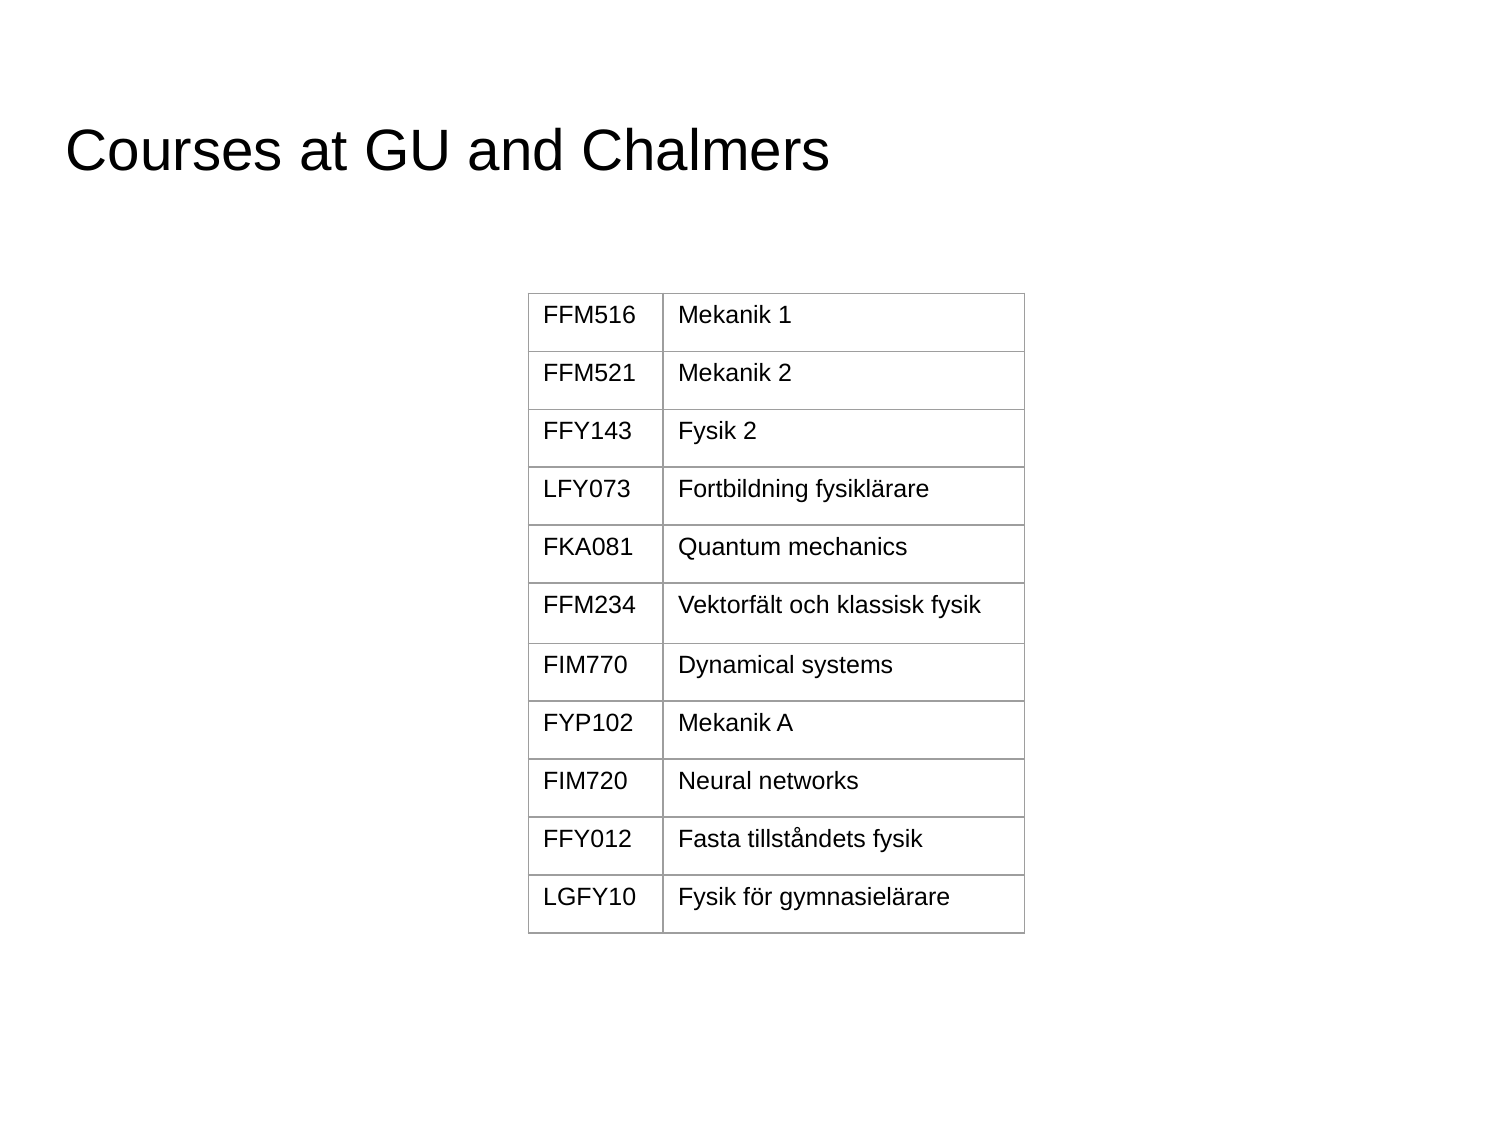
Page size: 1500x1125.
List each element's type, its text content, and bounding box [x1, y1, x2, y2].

table_header Mekanik 1 [664, 294, 1024, 351]
table_cell Fysik för gymnasielärare [664, 876, 1024, 932]
table_header FFM516 [529, 294, 662, 351]
table_cell FFY012 [529, 818, 662, 874]
table_cell FYP102 [529, 702, 662, 758]
table_cell Quantum mechanics [664, 526, 1024, 582]
table_cell Fortbildning fysiklärare [664, 468, 1024, 524]
table_cell FIM770 [529, 644, 662, 700]
table_cell Mekanik A [664, 702, 1024, 758]
table_cell Dynamical systems [664, 644, 1024, 700]
table_cell Fysik 2 [664, 410, 1024, 466]
table_cell Neural networks [664, 760, 1024, 816]
table_cell FFM521 [529, 352, 662, 409]
table_cell Fasta tillståndets fysik [664, 818, 1024, 874]
table_cell FKA081 [529, 526, 662, 582]
table_cell FIM720 [529, 760, 662, 816]
table_cell Vektorfält och klassisk fysik [664, 584, 1024, 643]
table_cell LGFY10 [529, 876, 662, 932]
table_cell Mekanik 2 [664, 352, 1024, 409]
table_cell FFY143 [529, 410, 662, 466]
text_box Courses at GU and Chalmers [51, 97, 1449, 223]
table_cell FFM234 [529, 584, 662, 643]
table_cell LFY073 [529, 468, 662, 524]
